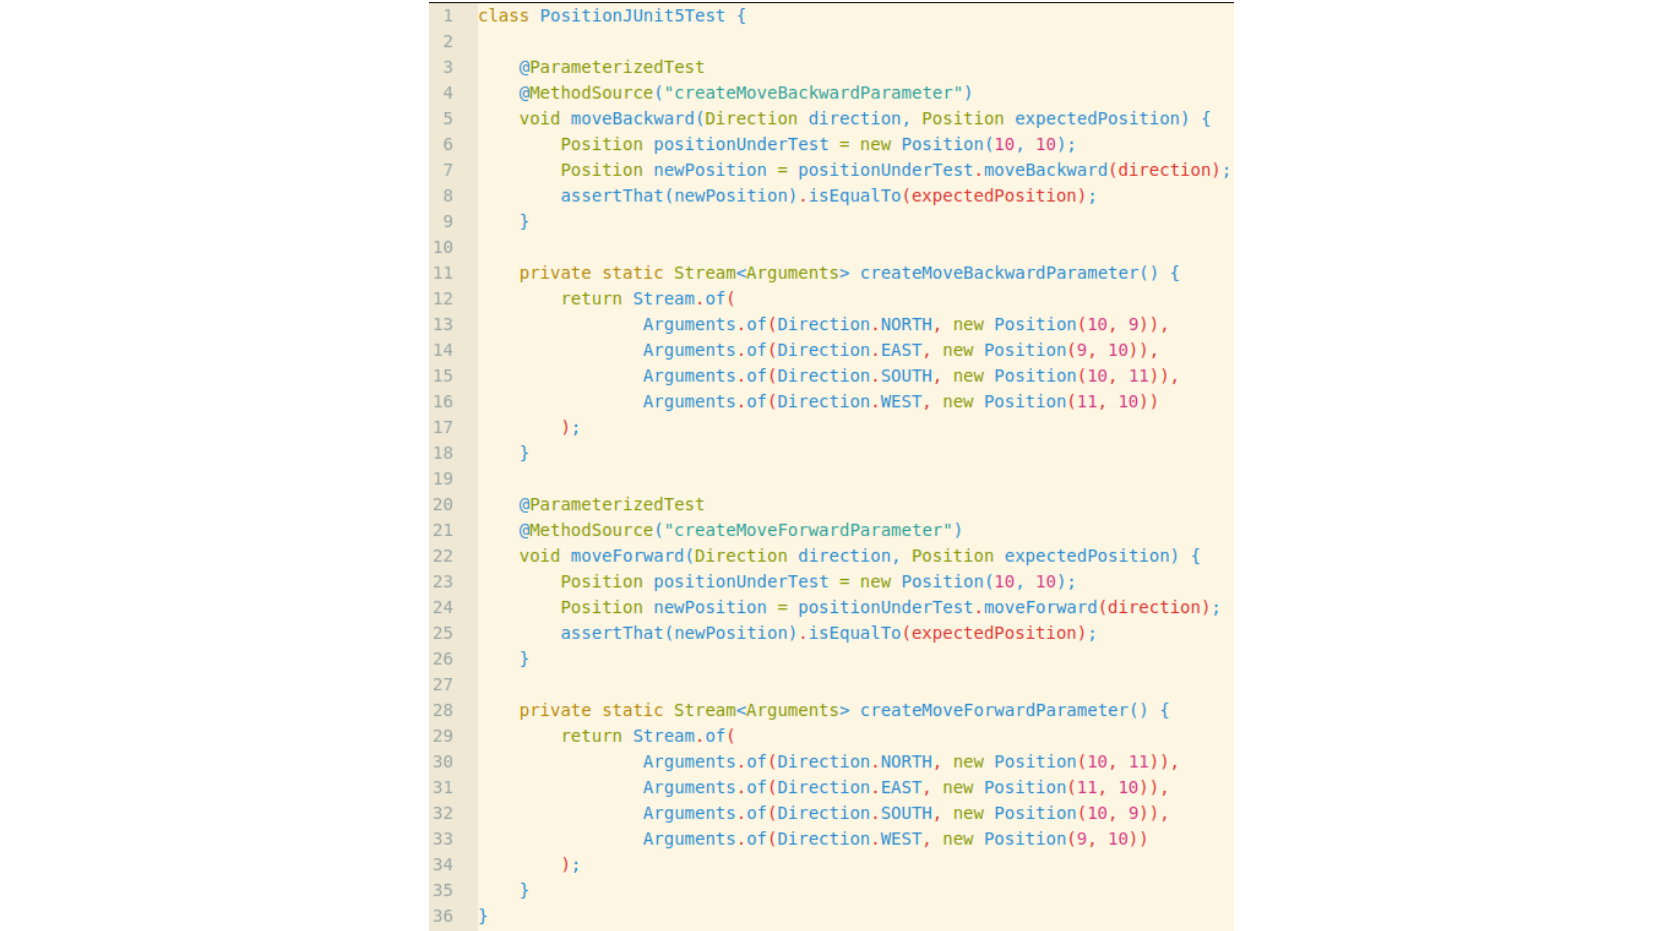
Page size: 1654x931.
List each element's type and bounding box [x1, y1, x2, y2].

picture [429, 2, 1234, 931]
